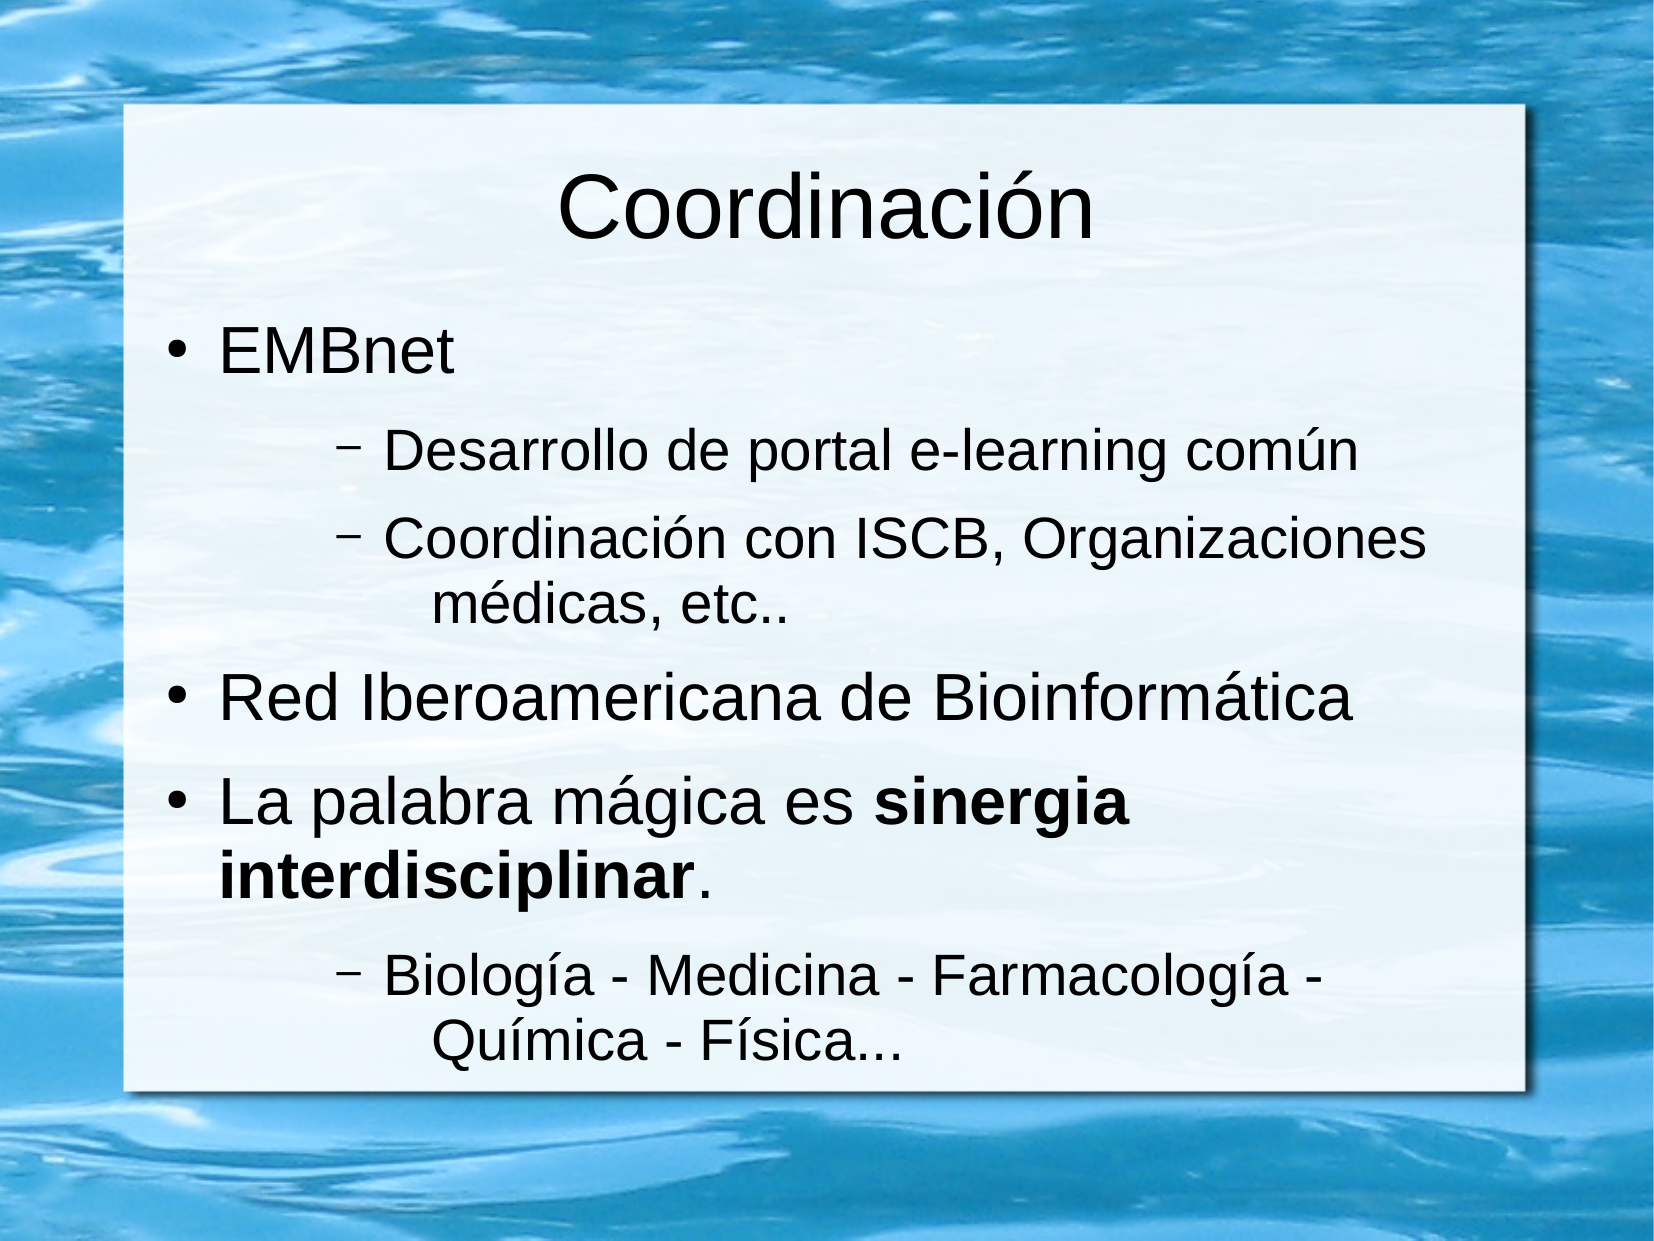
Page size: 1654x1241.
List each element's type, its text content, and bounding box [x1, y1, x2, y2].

picture [0, 0, 1654, 1241]
list EMBnet Desarrollo de portal e-learning común Coordinación con ISCB, Organizaciones médicas, etc.. Red Iberoamericana de Bioinformática La palabra mágica es sinergia interdisciplinar. Biología - Medicina - Farmacología - Química - Física... [147, 312, 1506, 1117]
title Coordinación [147, 125, 1506, 288]
